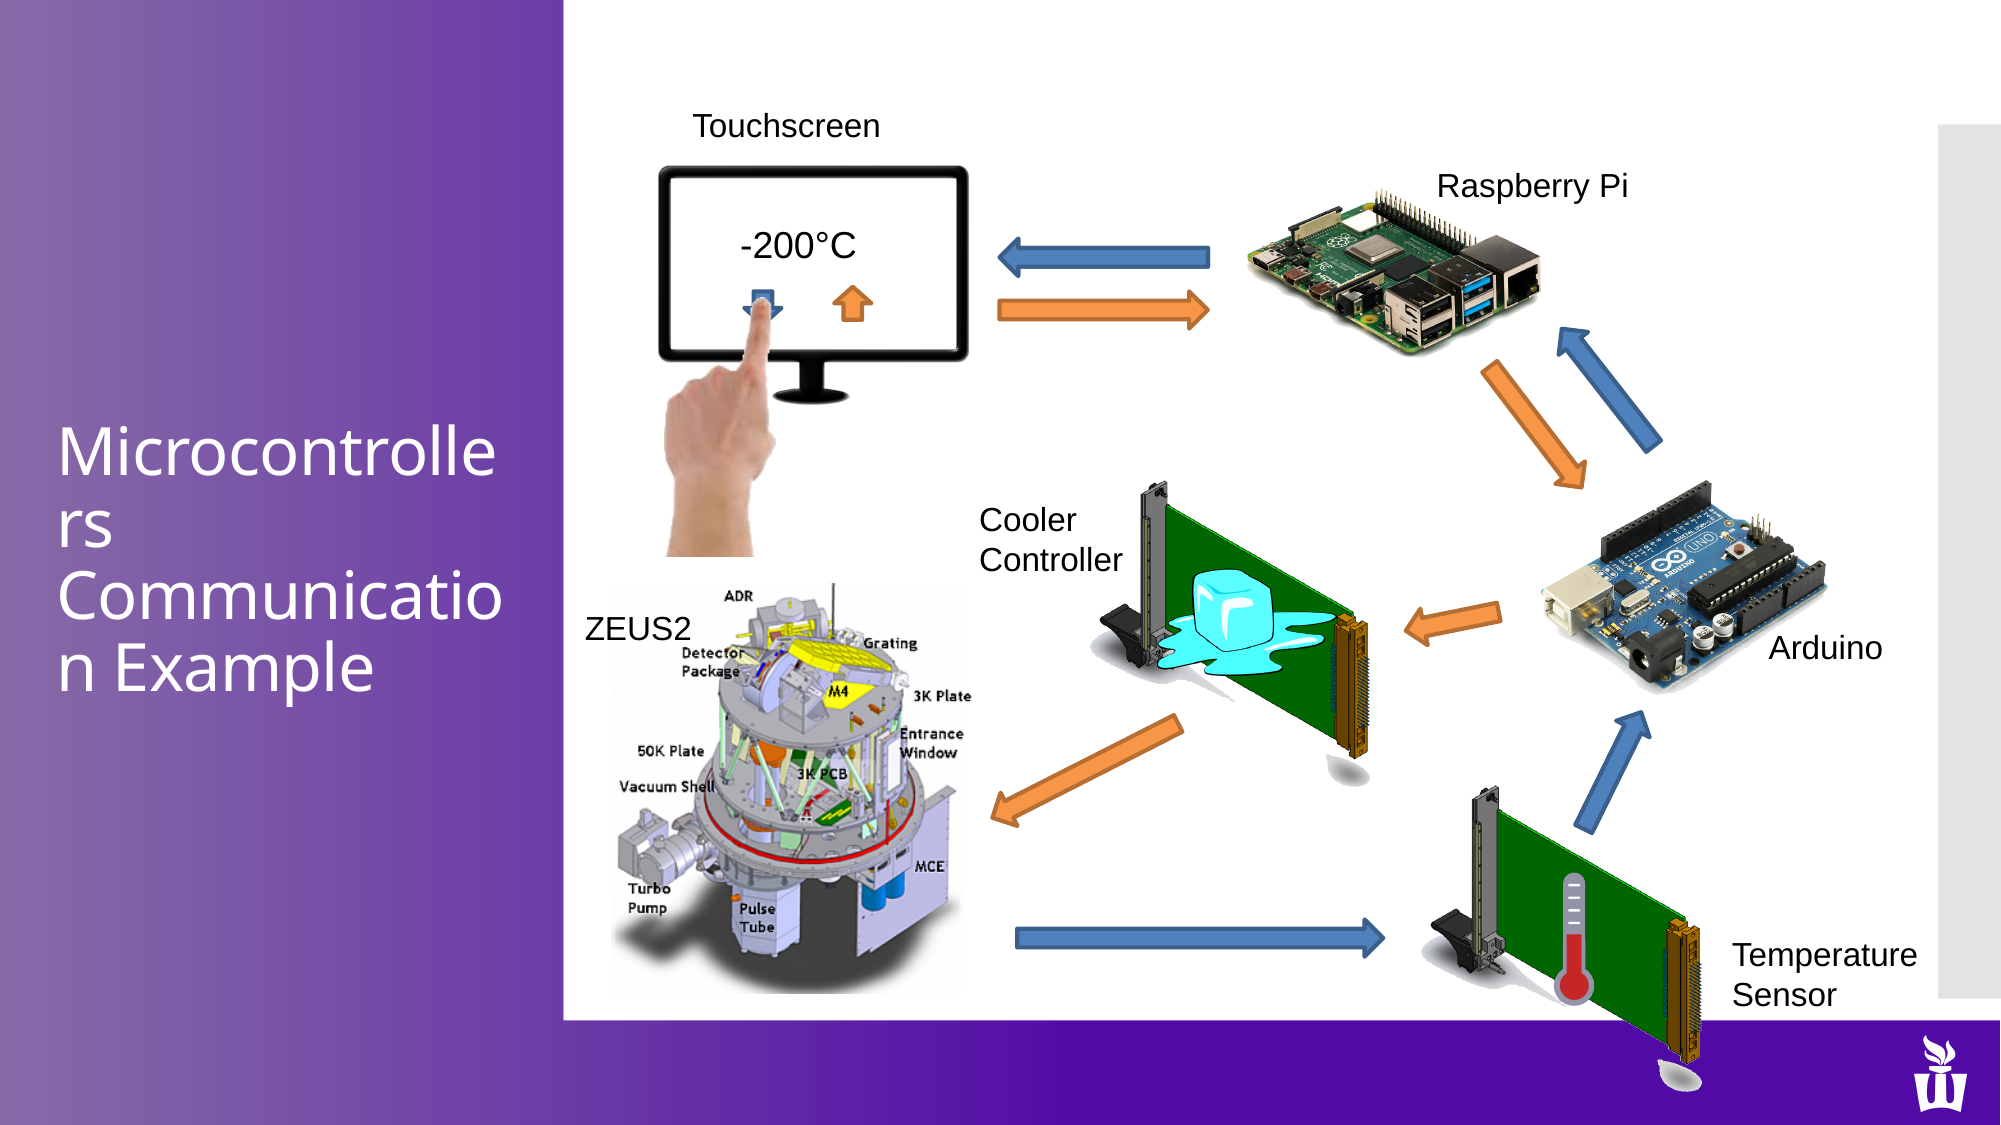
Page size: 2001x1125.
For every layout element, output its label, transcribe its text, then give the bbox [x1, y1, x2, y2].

text_box Arduino [1753, 619, 1975, 674]
text_box Temperature Sensor [1717, 925, 1938, 1021]
text_box Microcontrollers Communication Example [41, 184, 525, 939]
text_box [1575, 712, 1650, 834]
text_box [1405, 602, 1501, 646]
text_box [1017, 919, 1384, 957]
text_box [1482, 361, 1586, 488]
text_box [753, 291, 773, 297]
text_box Cooler Controller [964, 490, 1186, 586]
text_box -200°C [725, 214, 924, 274]
text_box [1558, 328, 1661, 452]
text_box ZEUS2 [570, 600, 791, 655]
picture [0, 0, 2000, 1125]
text_box Raspberry Pi [1421, 156, 1675, 212]
text_box [992, 715, 1183, 826]
text_box Touchscreen [677, 96, 899, 152]
text_box [999, 238, 1208, 276]
text_box [834, 286, 872, 320]
text_box [999, 291, 1208, 329]
